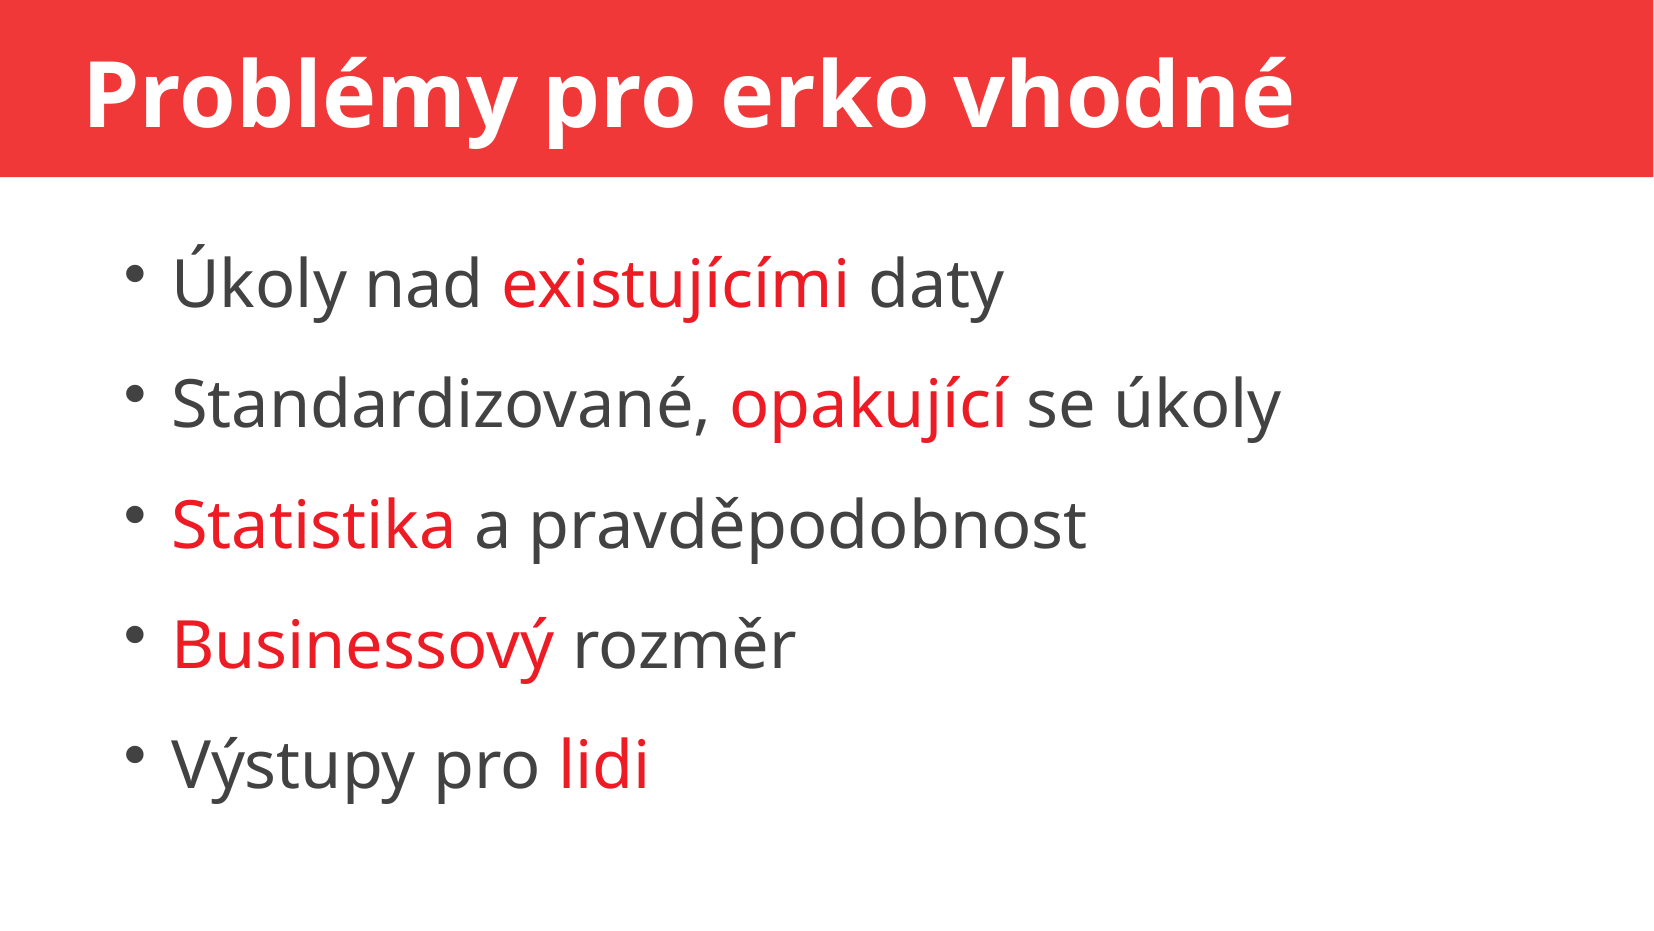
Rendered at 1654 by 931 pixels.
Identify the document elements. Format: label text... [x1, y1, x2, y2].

title Problémy pro erko vhodné [82, 14, 1571, 171]
list Úkoly nad existujícími daty Standardizované, opakující se úkoly Statistika a pravděpodobnost Businessový rozměr Výstupy pro lidi [82, 236, 1563, 795]
